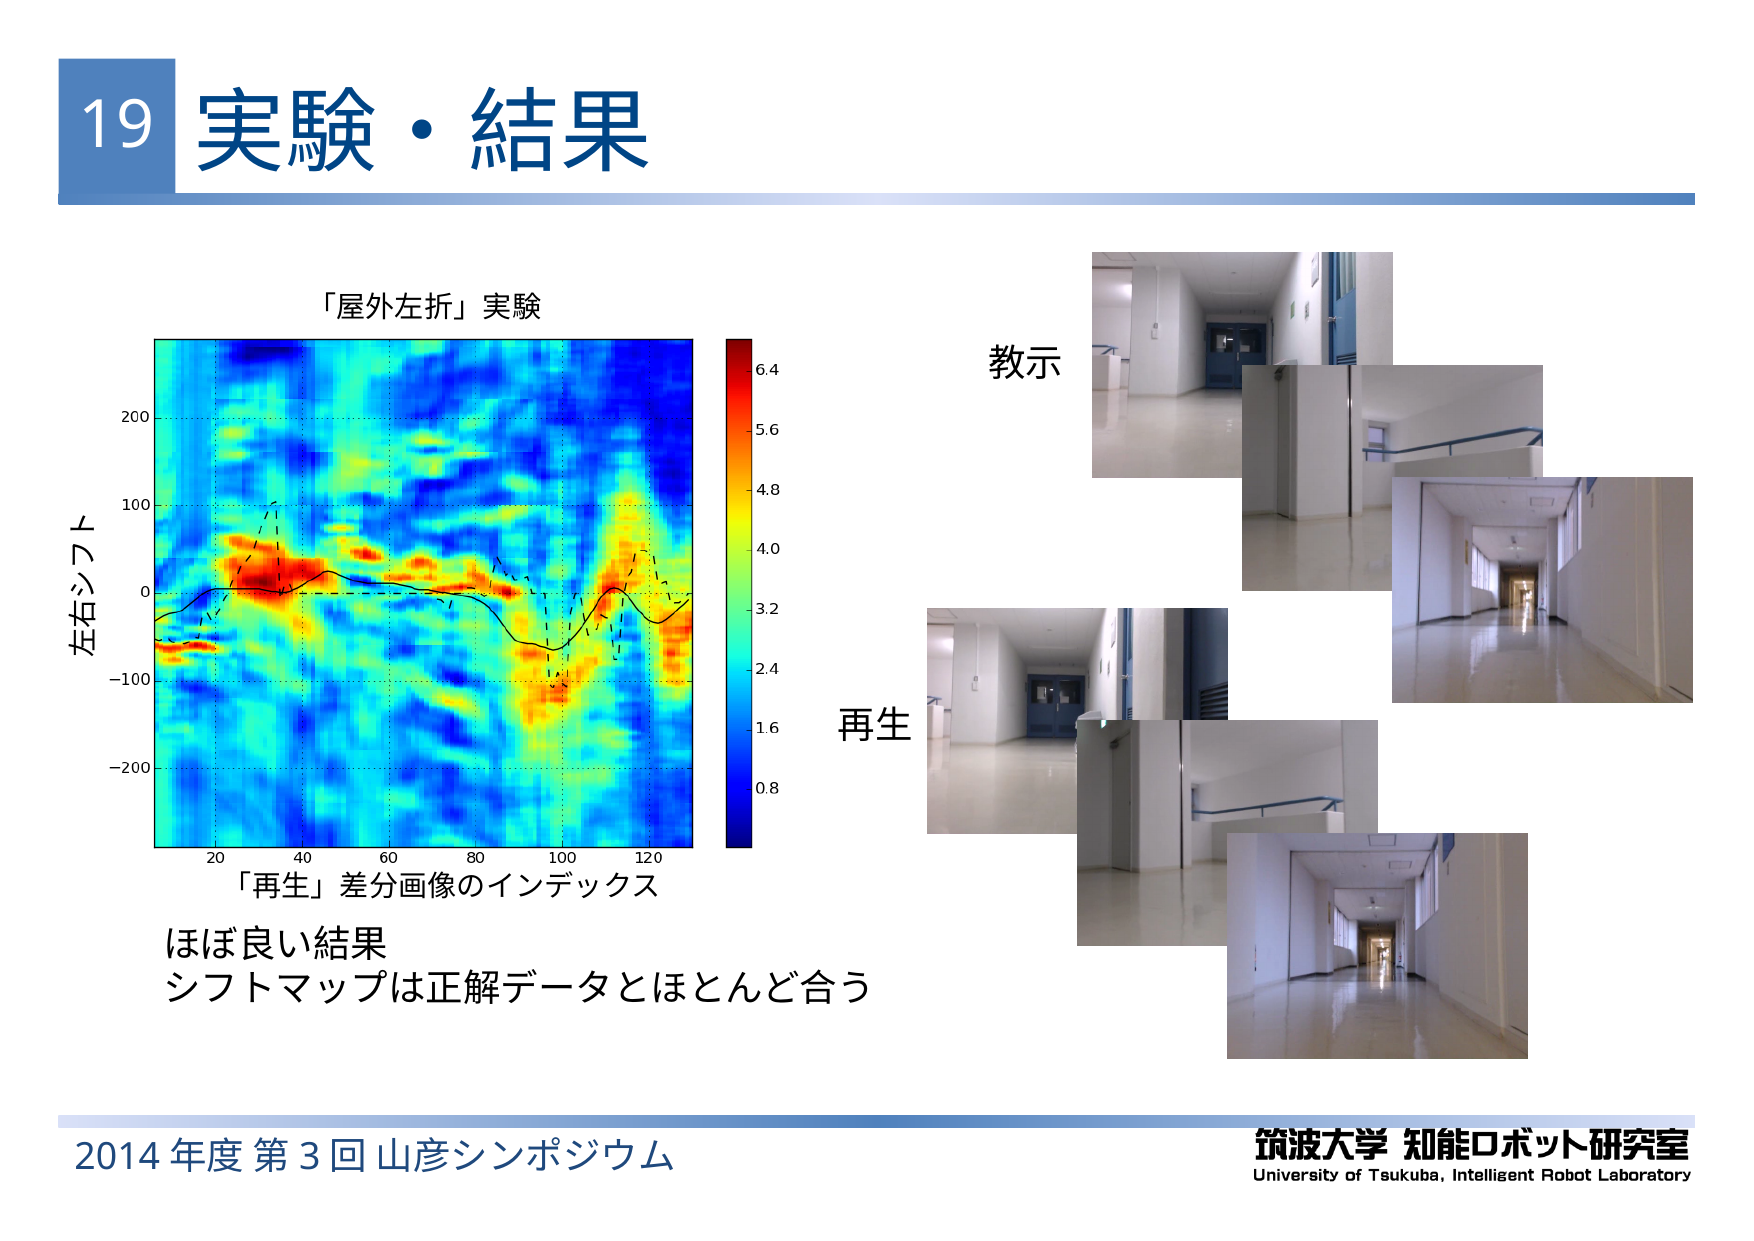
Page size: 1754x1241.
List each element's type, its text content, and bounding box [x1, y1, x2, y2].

title 実験・結果 [193, 61, 1651, 205]
picture [927, 608, 1528, 1059]
picture [1252, 1127, 1691, 1182]
text_box 「屋外左折」実験 [289, 283, 560, 332]
text_box 左右シフト [58, 496, 108, 673]
text_box 再生 [823, 695, 927, 755]
picture [1092, 252, 1693, 704]
picture [92, 322, 843, 885]
text_box 「再生」差分画像のインデックス [207, 862, 677, 910]
text_box 教示 [973, 333, 1079, 393]
text_box ほぼ良い結果 シフトマップは正解データとほとんど合う [148, 915, 891, 1019]
